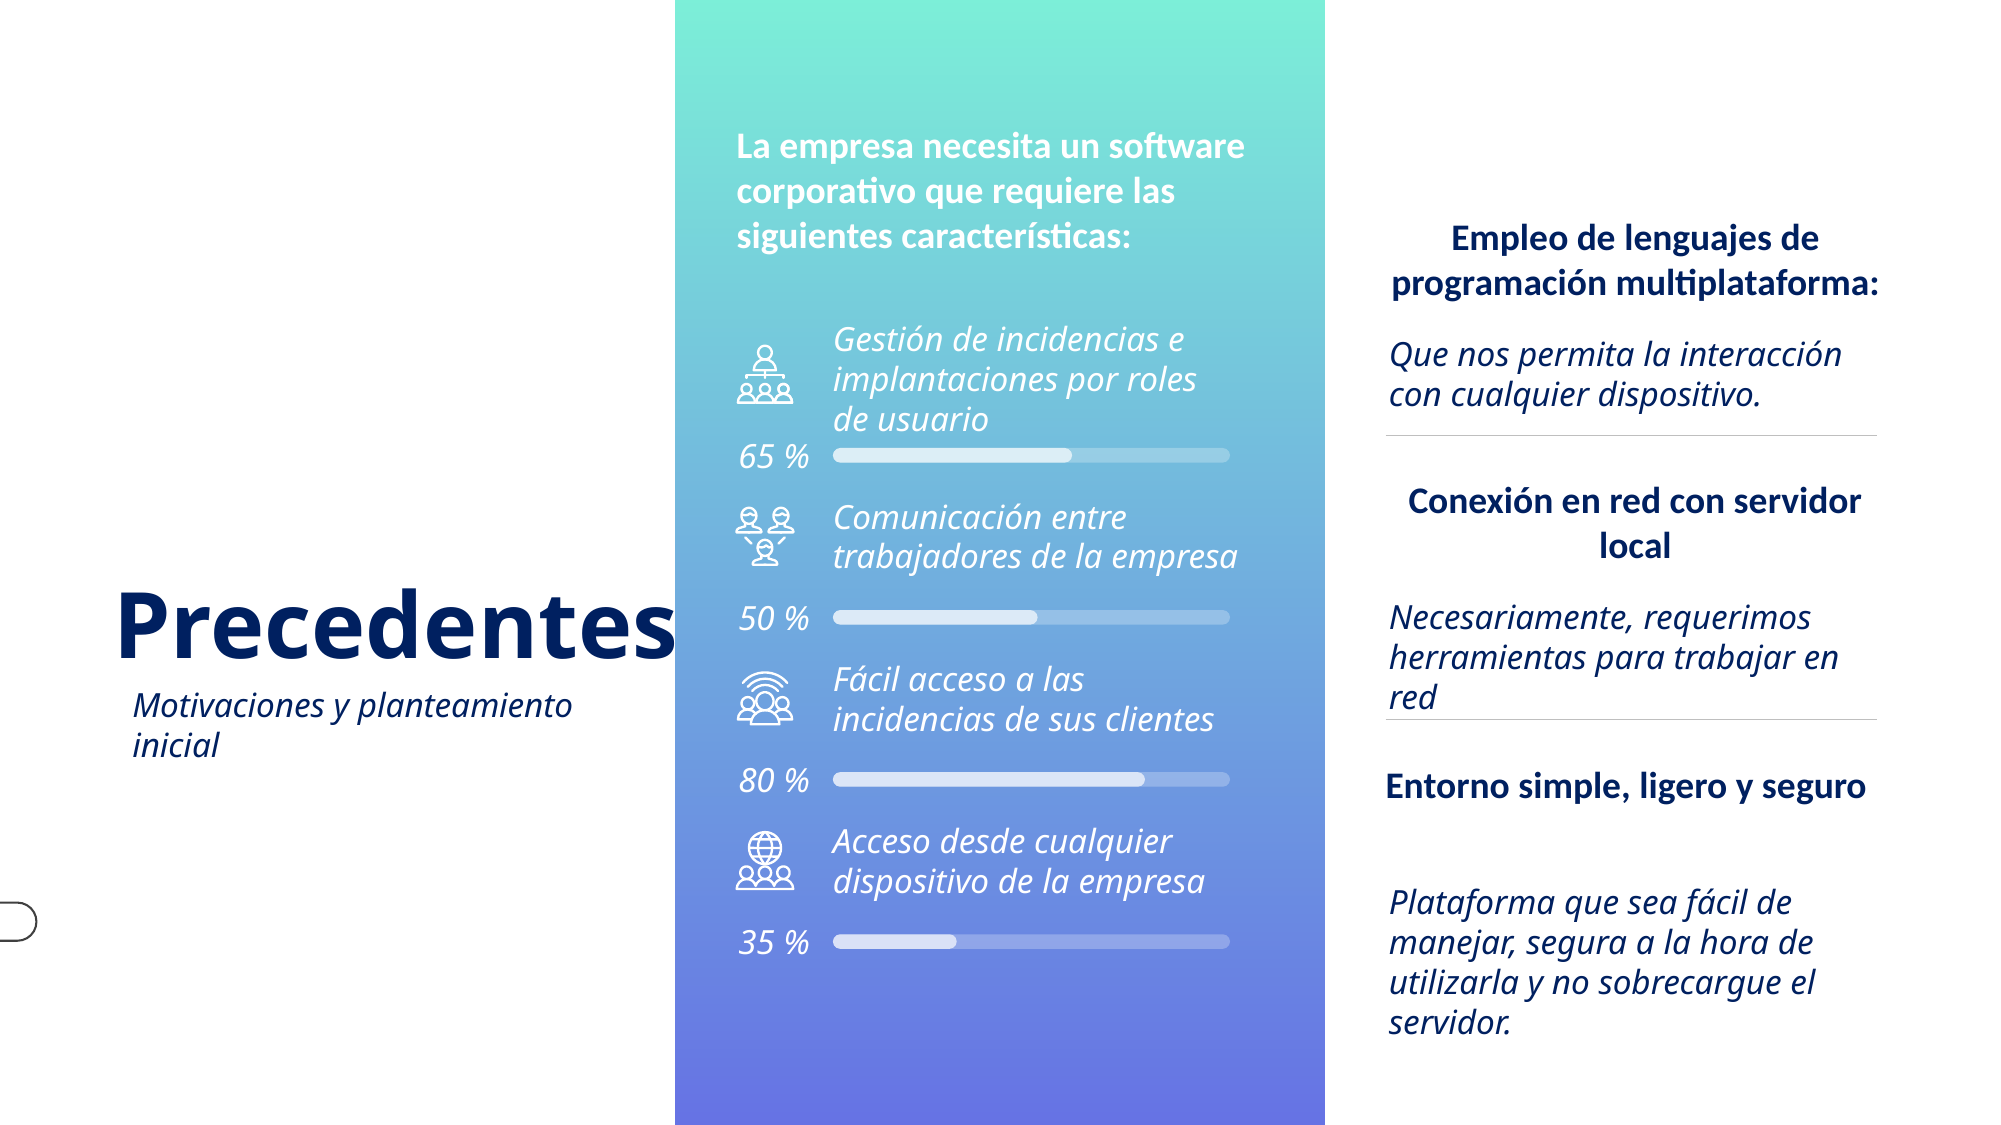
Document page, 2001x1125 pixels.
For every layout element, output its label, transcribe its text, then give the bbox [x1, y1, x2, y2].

text_box Entorno simple, ligero y seguro [1385, 760, 1886, 807]
text_box 35 % [738, 921, 812, 961]
text_box Conexión en red con servidor local [1385, 475, 1886, 567]
text_box Precedentes [113, 593, 675, 681]
text_box Plataforma que sea fácil de manejar, segura a la hora de utilizarla y no sobrecargue el servidor. [1389, 881, 1877, 1041]
text_box La empresa necesita un software corporativo que requiere las siguientes características: [736, 120, 1306, 257]
text_box Necesariamente, requerimos herramientas para trabajar en red [1389, 596, 1877, 716]
text_box Comunicación entre trabajadores de la empresa [833, 496, 1241, 576]
text_box Que nos permita la interacción con cualquier dispositivo. [1389, 334, 1877, 414]
text_box Acceso desde cualquier dispositivo de la empresa [833, 820, 1241, 900]
text_box Gestión de incidencias e implantaciones por roles de usuario [833, 319, 1241, 438]
text_box 65 % [738, 435, 812, 475]
text_box 50 % [738, 597, 812, 637]
text_box 80 % [738, 759, 812, 799]
text_box Fácil acceso a las incidencias de sus clientes [833, 658, 1241, 738]
text_box [0, 904, 35, 939]
text_box [0, 0, 2000, 1125]
text_box Empleo de lenguajes de programación multiplataforma: [1385, 213, 1886, 305]
text_box Motivaciones y planteamiento inicial [132, 684, 634, 764]
